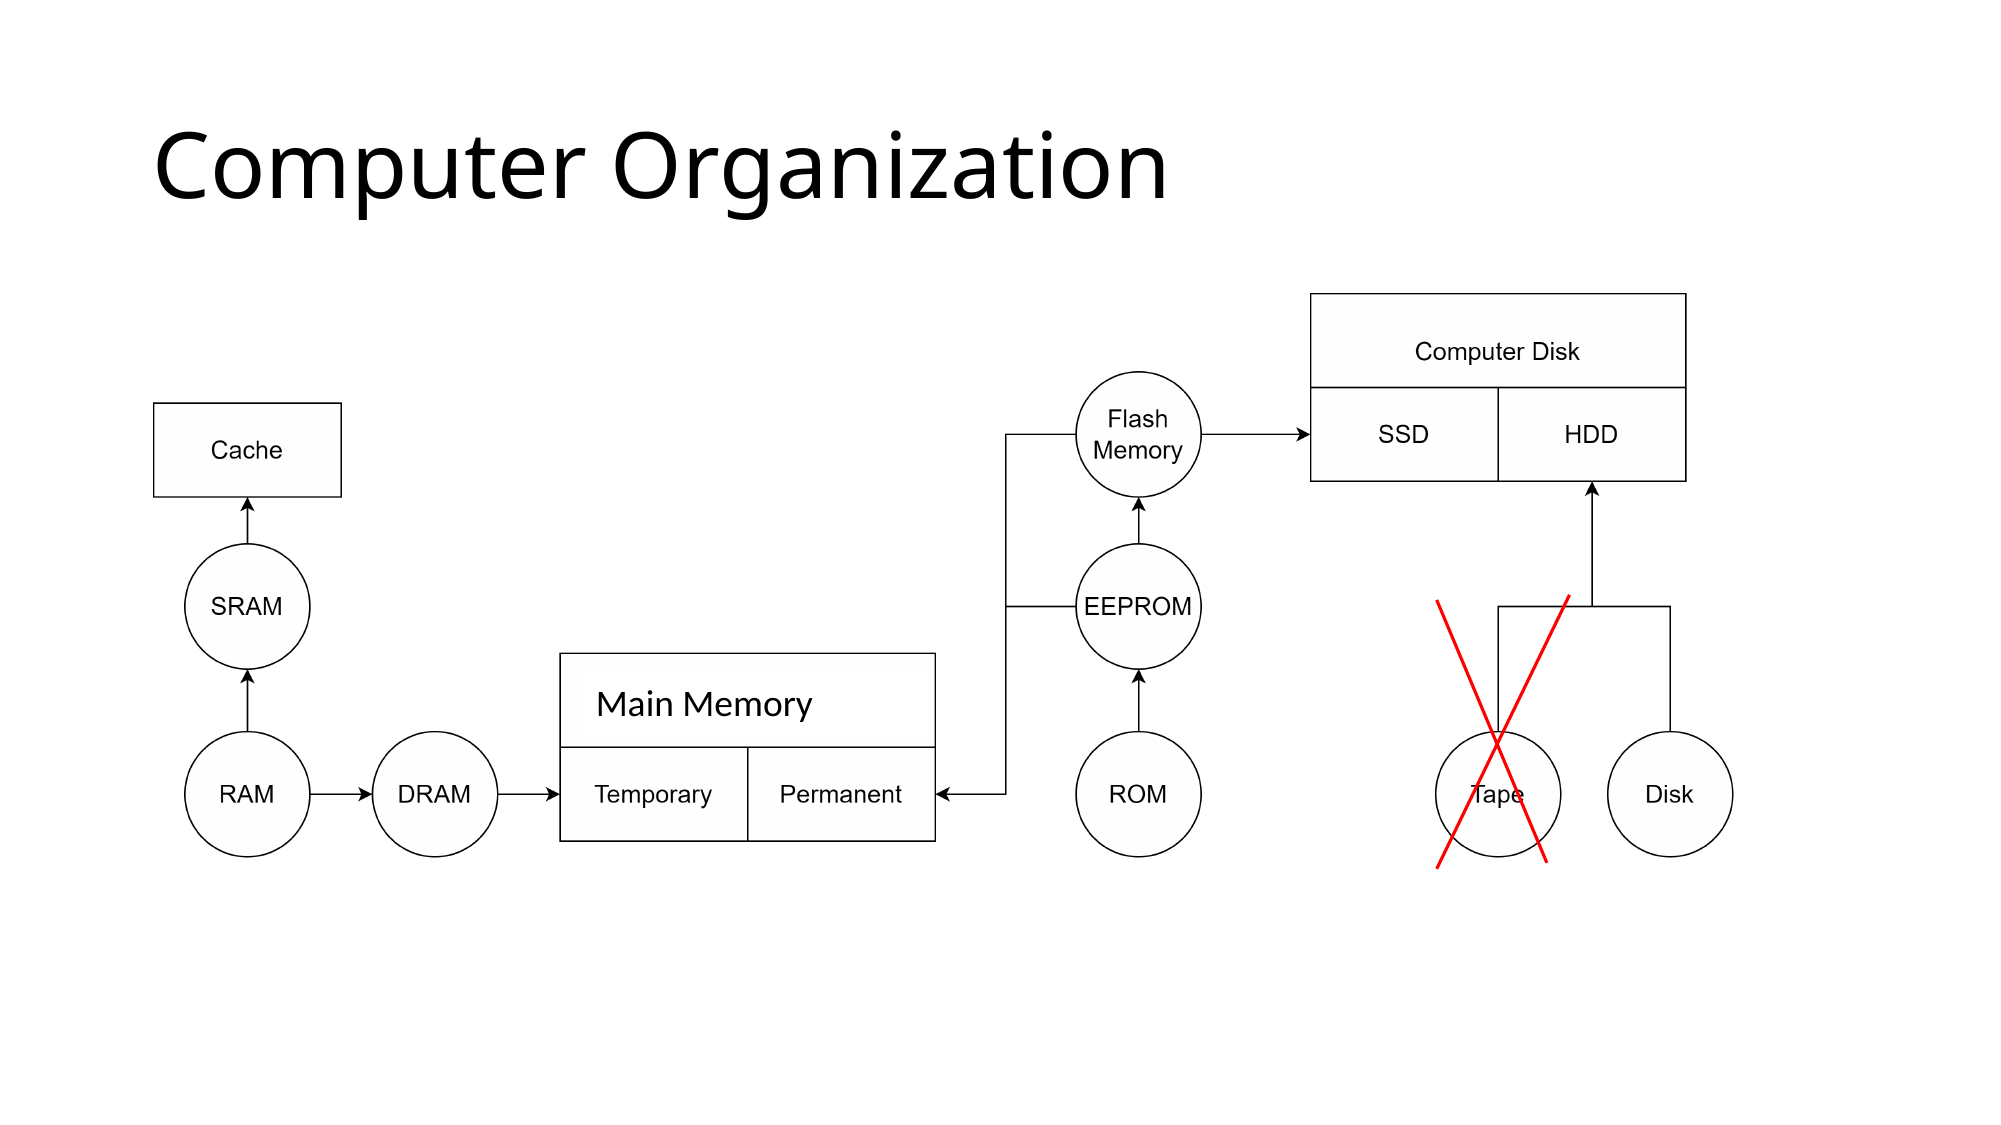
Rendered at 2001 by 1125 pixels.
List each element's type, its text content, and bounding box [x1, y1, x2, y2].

title Computer Organization [137, 59, 1863, 278]
text_box Main Memory [580, 671, 930, 732]
picture [137, 277, 1749, 873]
